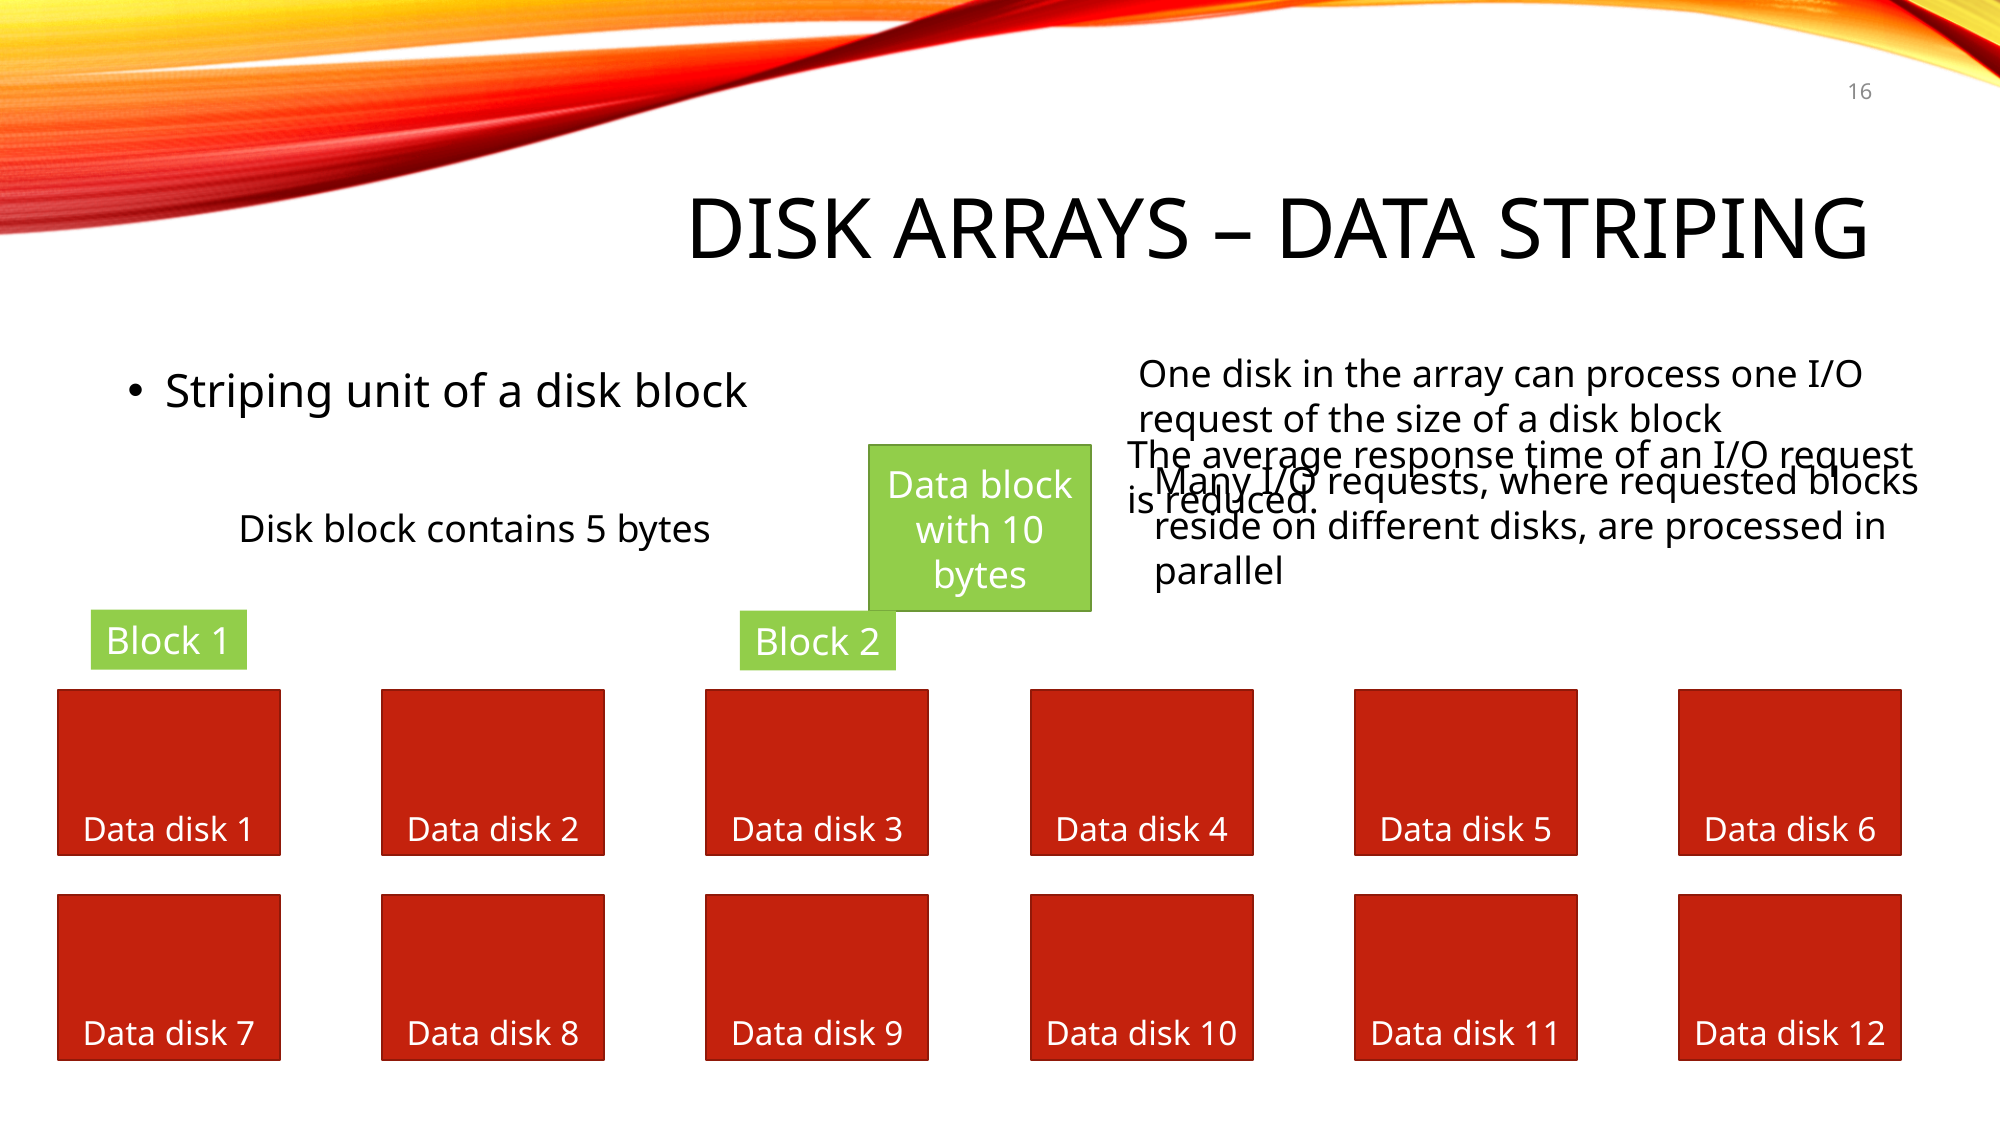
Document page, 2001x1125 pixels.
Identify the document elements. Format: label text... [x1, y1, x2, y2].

text_box Data disk 6 [1679, 690, 1902, 856]
text_box Disk block contains 5 bytes [223, 497, 727, 558]
text_box Data disk 9 [706, 894, 929, 1060]
list Striping unit of a disk block [112, 360, 1888, 1021]
text_box One disk in the array can process one I/O request of the size of a disk block [1123, 342, 1963, 447]
text_box Data disk 7 [57, 894, 280, 1060]
text_box Data disk 12 [1679, 894, 1902, 1060]
title Disk arrays – data striping [474, 125, 1888, 338]
text_box The average response time of an I/O request is reduced. [1112, 423, 1962, 529]
text_box Block 1 [90, 609, 247, 670]
text_box Data disk 3 [706, 690, 929, 856]
text_box Data block with 10 bytes [868, 445, 1091, 611]
text_box Block 2 [739, 610, 896, 671]
text_box Data disk 10 [1030, 894, 1253, 1060]
text_box Data disk 4 [1030, 690, 1253, 856]
text_box Many I/O requests, where requested blocks reside on different disks, are processed in parallel [1139, 529, 1935, 600]
text_box Data disk 8 [382, 894, 605, 1060]
picture [0, 0, 2000, 237]
text_box Data disk 1 [57, 690, 280, 856]
text_box Data disk 11 [1354, 894, 1577, 1060]
slide_number <number> [1437, 62, 1888, 123]
text_box Data disk 5 [1354, 690, 1577, 856]
text_box Data disk 2 [382, 690, 605, 856]
